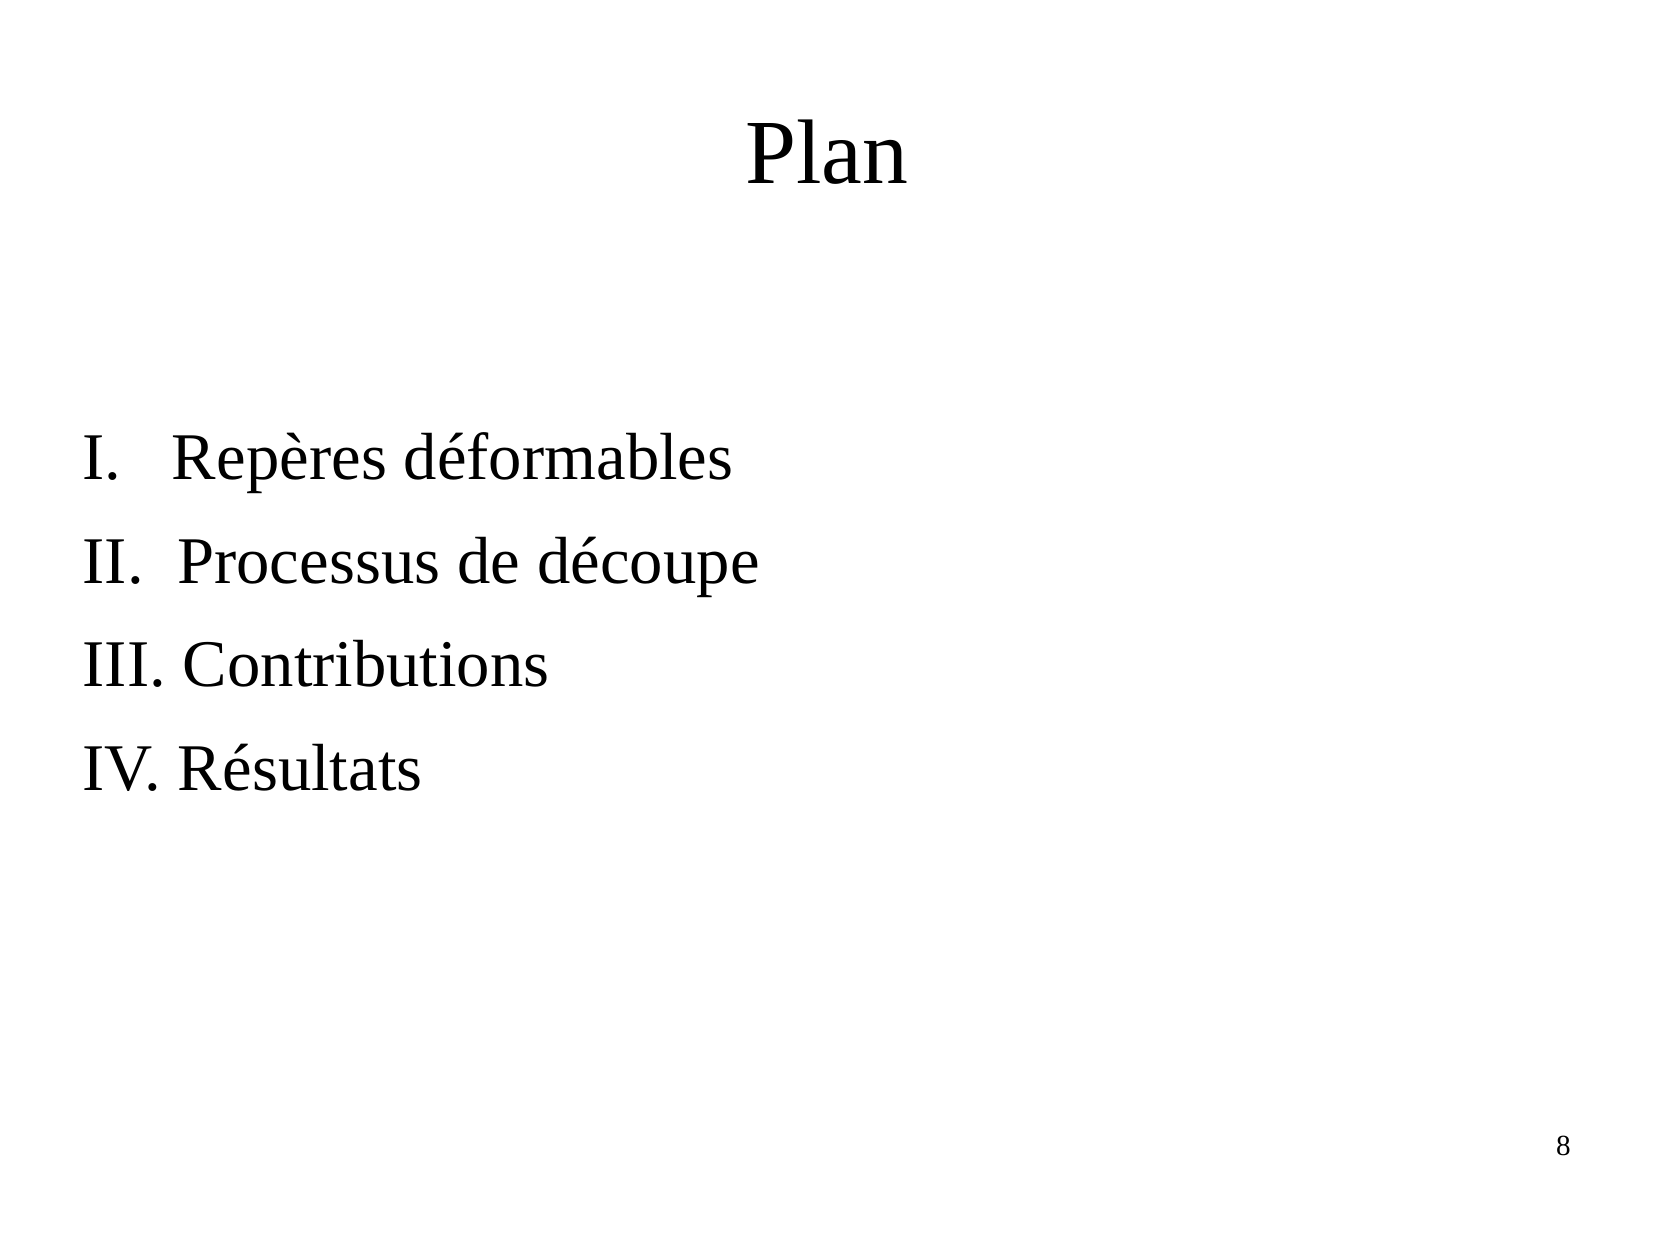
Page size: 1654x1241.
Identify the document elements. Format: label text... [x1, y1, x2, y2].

list I. Repères déformables II. Processus de découpe III. Contributions IV. Résultats [82, 420, 1571, 820]
title Plan [82, 49, 1571, 257]
